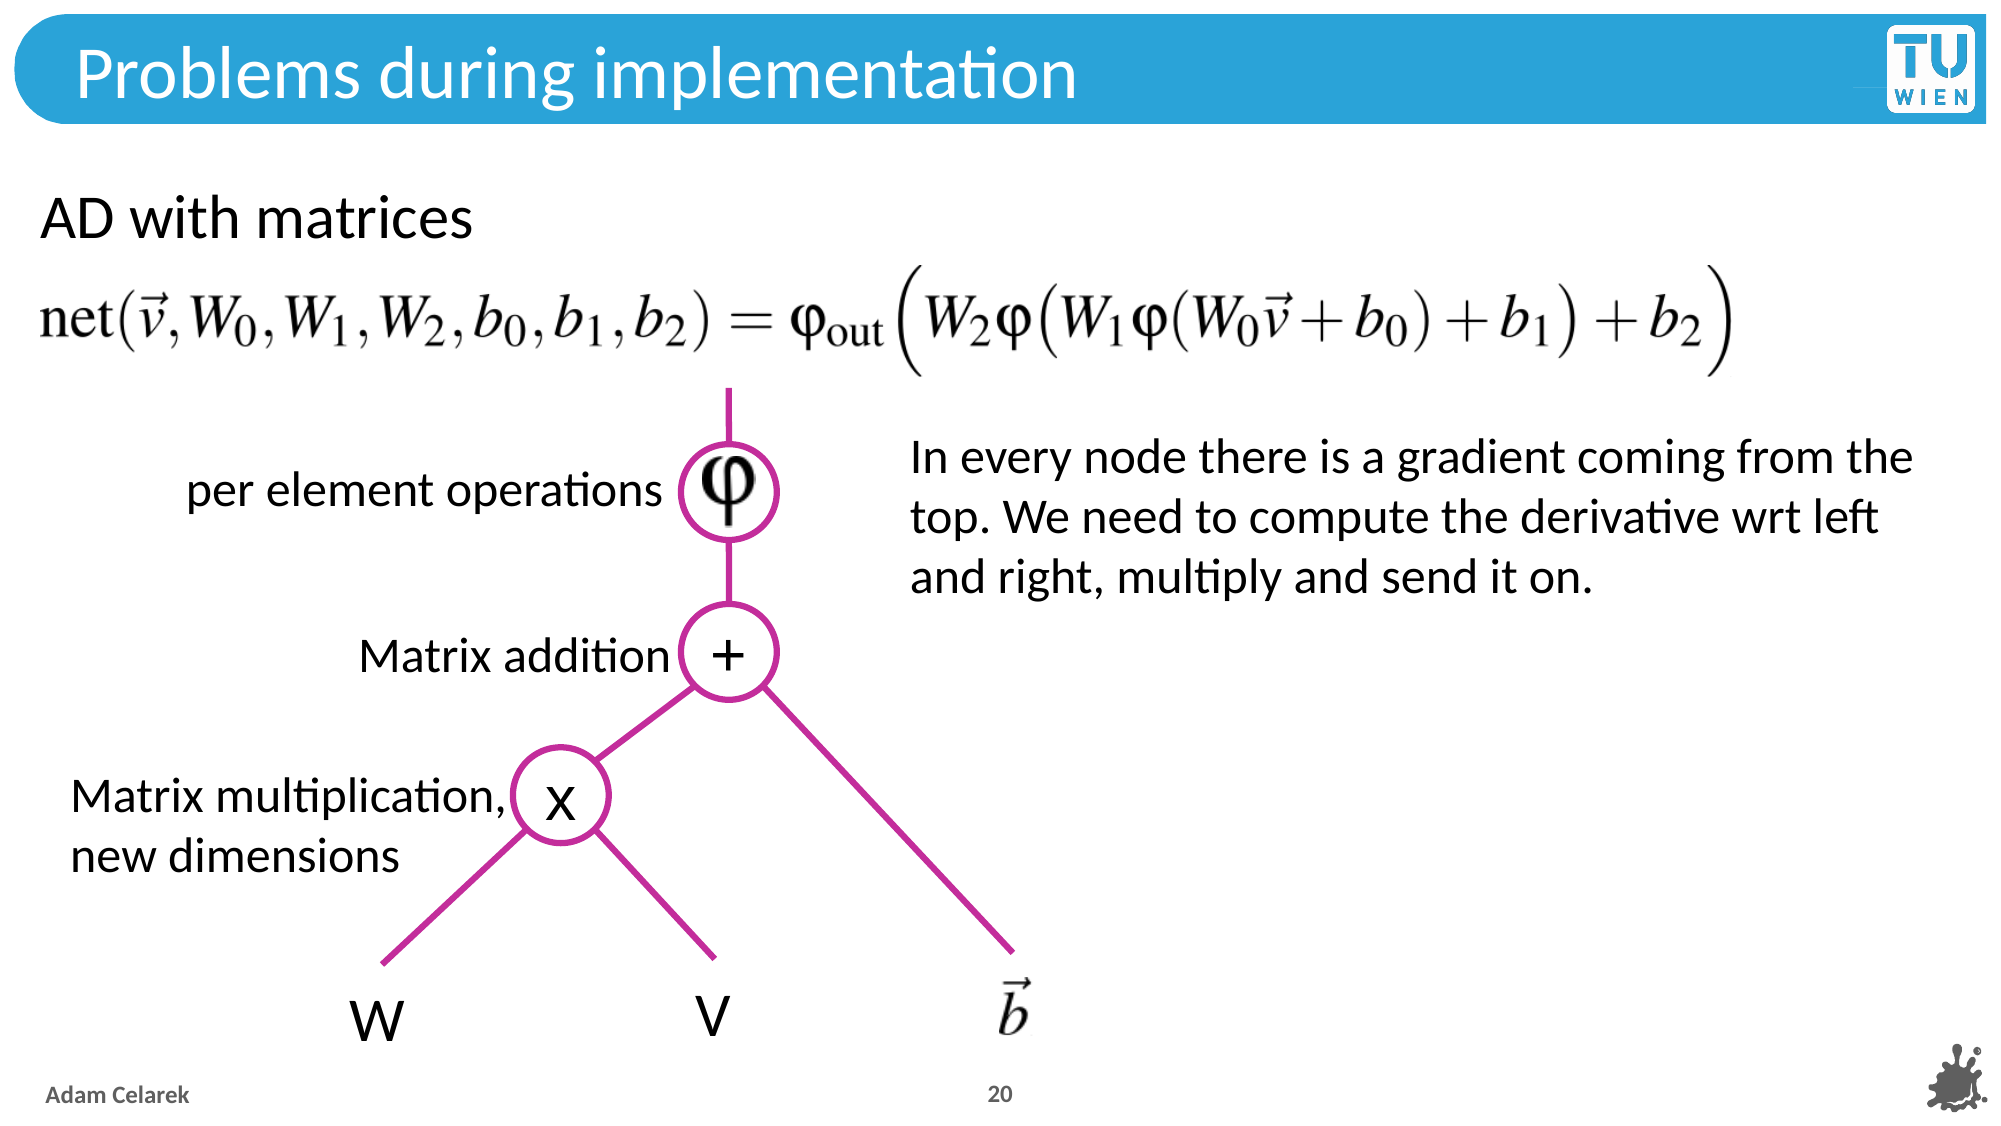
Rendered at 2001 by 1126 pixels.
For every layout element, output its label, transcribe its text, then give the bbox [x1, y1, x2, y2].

text_box Matrix addition [343, 607, 741, 683]
picture [1887, 25, 1975, 113]
text_box AD with matrices [25, 161, 547, 286]
text_box W [334, 964, 430, 1050]
text_box In every node there is a gradient coming from the top. We need to compute the derivative wrt left and right, multiply and send it on. [895, 408, 1957, 880]
slide_number <number> [882, 1067, 1119, 1118]
text_box x [527, 747, 609, 844]
picture [702, 456, 756, 528]
text_box V [680, 958, 749, 1055]
text_box per element operations [170, 441, 681, 527]
text_box [680, 444, 777, 541]
picture [999, 977, 1033, 1037]
title Problems during implementation [55, 6, 1854, 132]
text_box Matrix multiplication, new dimensions [55, 747, 527, 907]
footer Adam Celarek [25, 1068, 837, 1118]
text_box + [694, 604, 777, 700]
picture [40, 265, 1732, 378]
